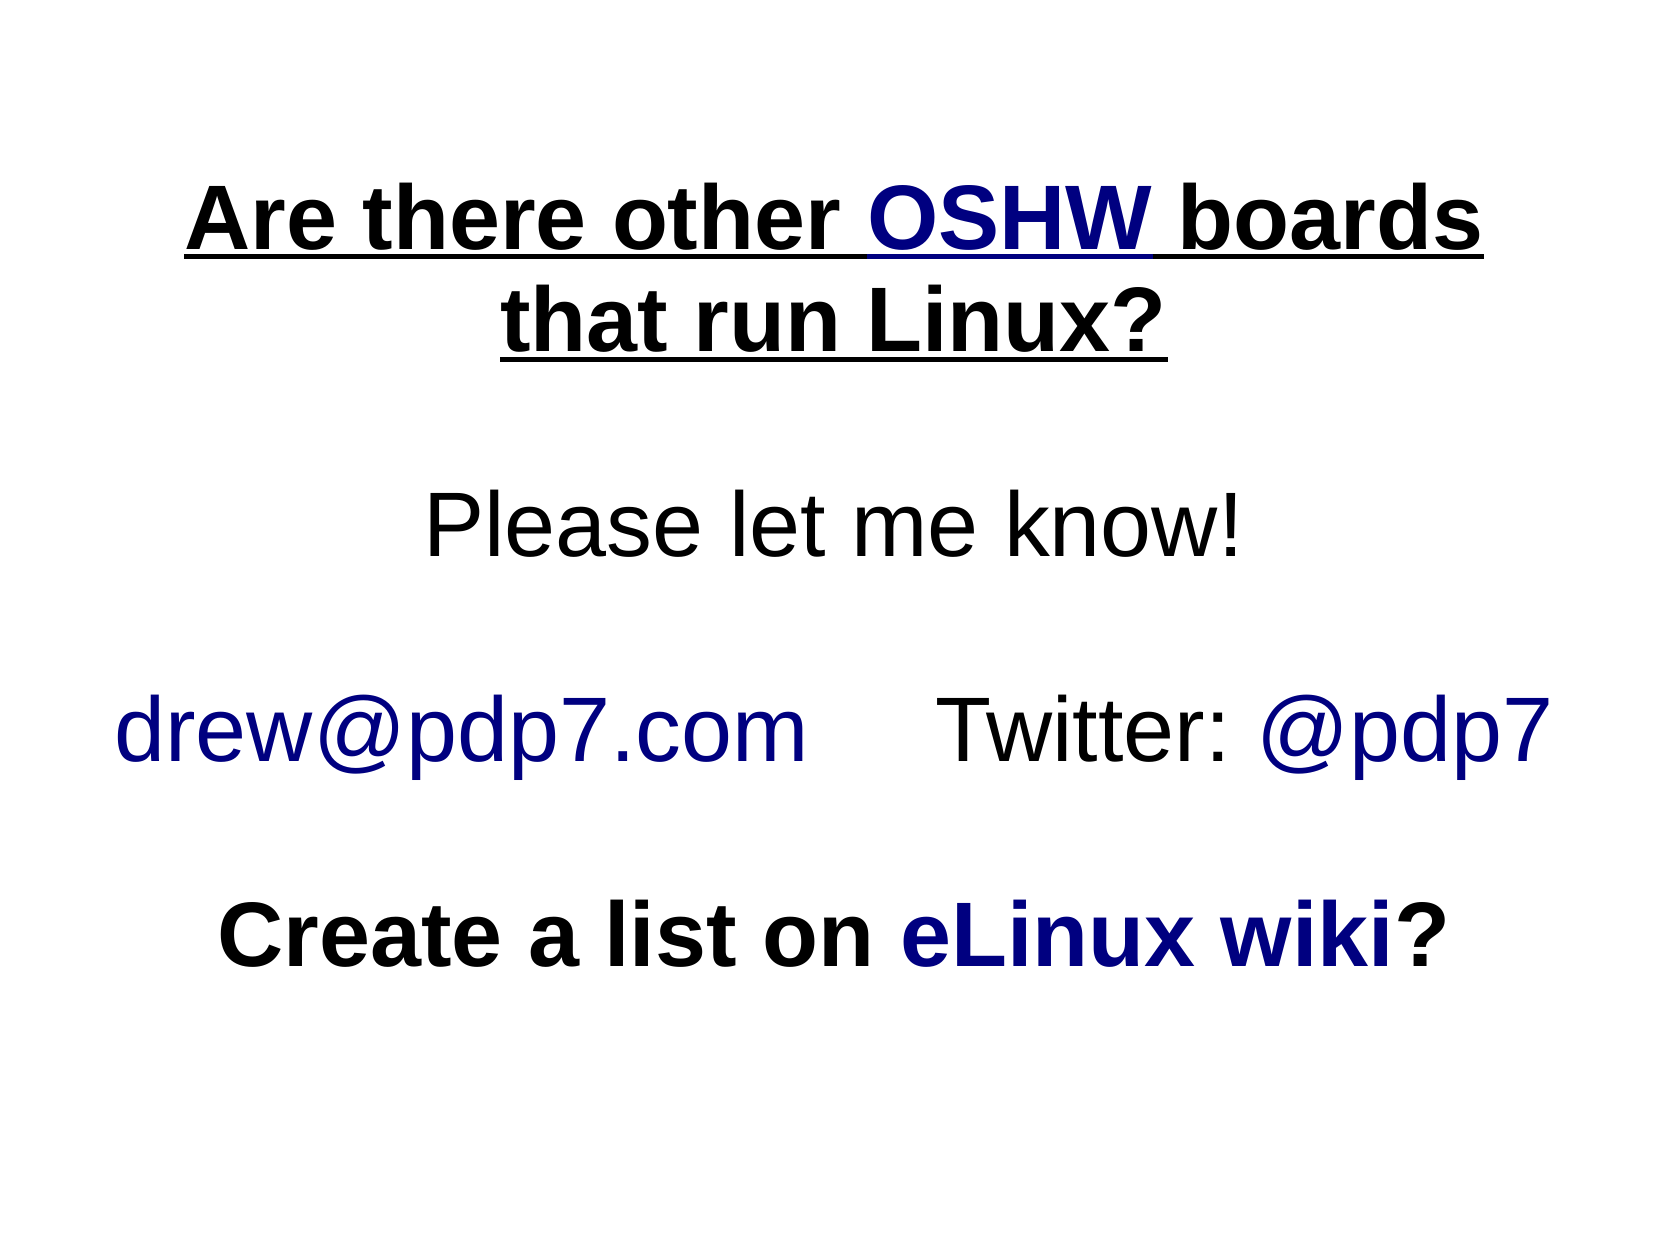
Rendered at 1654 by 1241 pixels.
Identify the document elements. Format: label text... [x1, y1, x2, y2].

title Are there other OSHW boards that run Linux? Please let me know! drew@pdp7.com Twitter: @pdp7 Create a list on eLinux wiki? [90, 166, 1579, 987]
